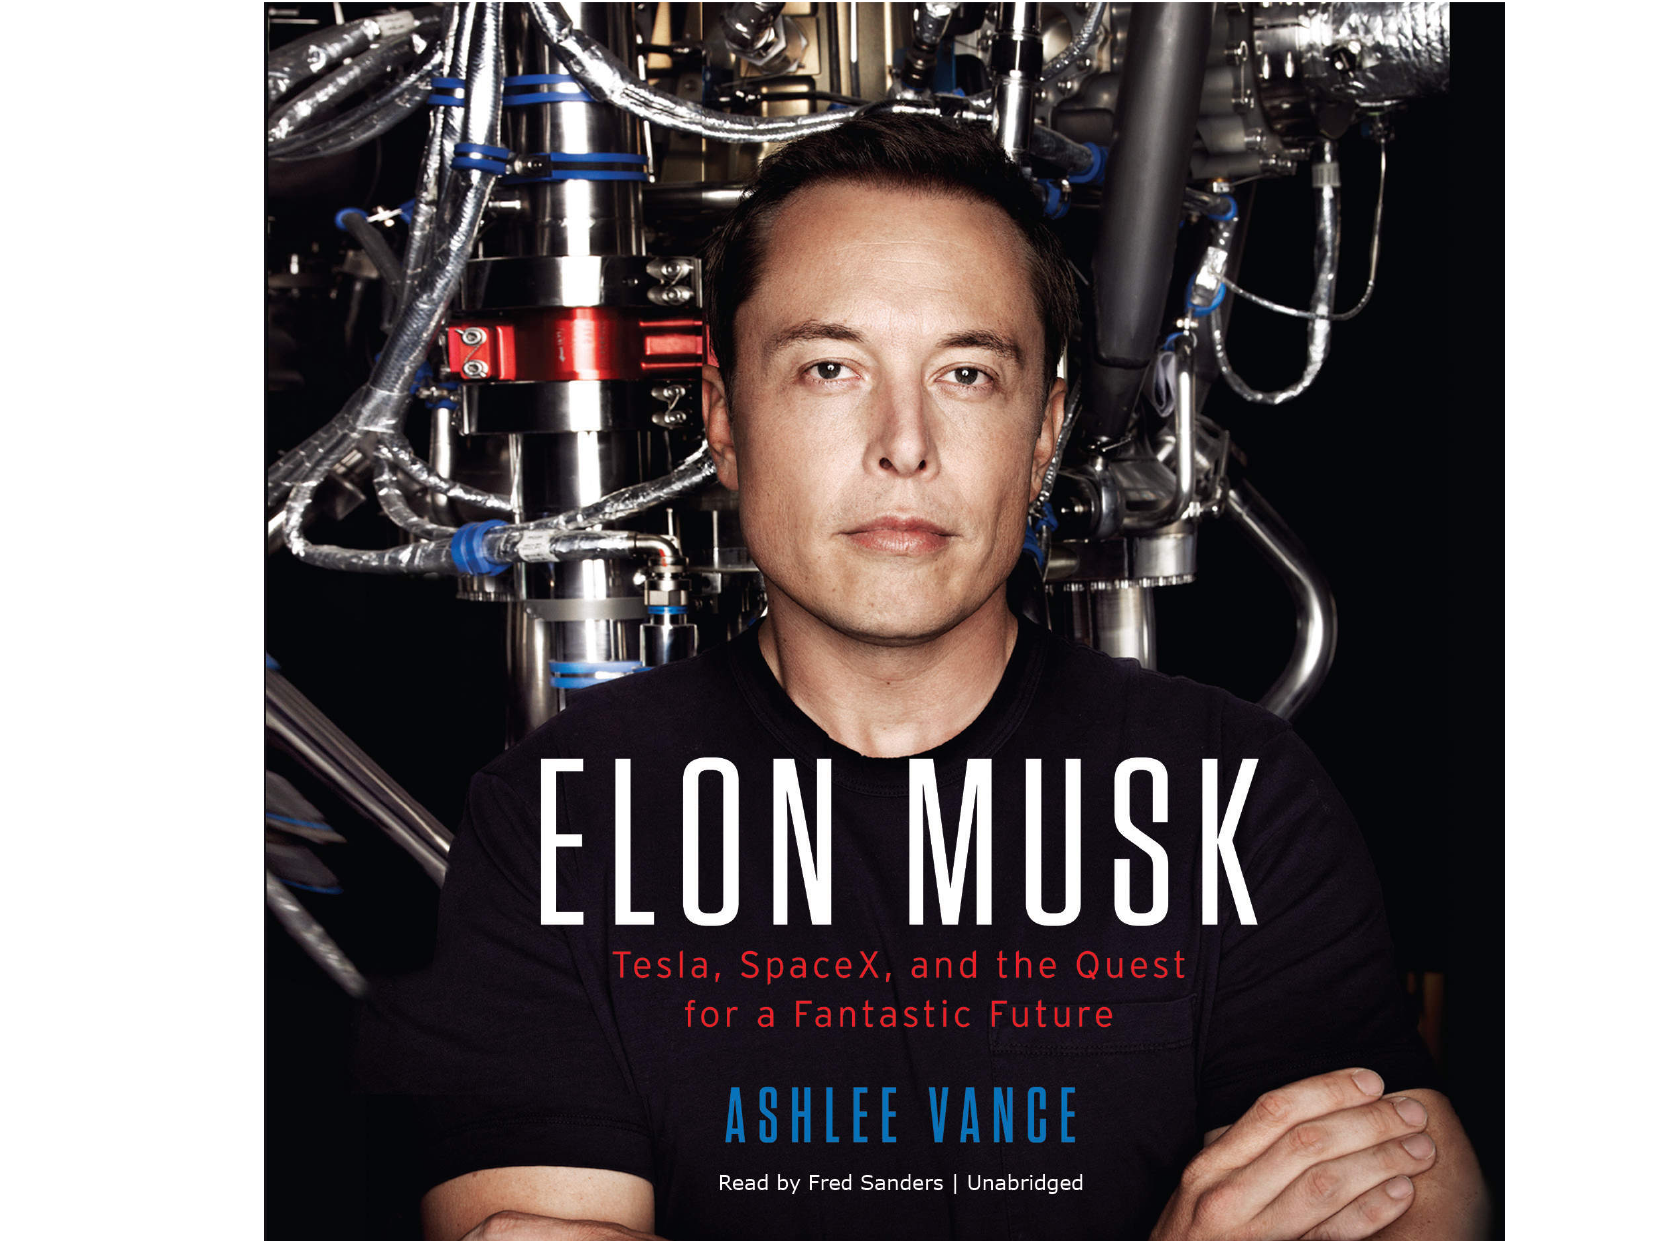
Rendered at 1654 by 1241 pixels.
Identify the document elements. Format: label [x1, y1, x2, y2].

picture [264, 2, 1505, 1241]
